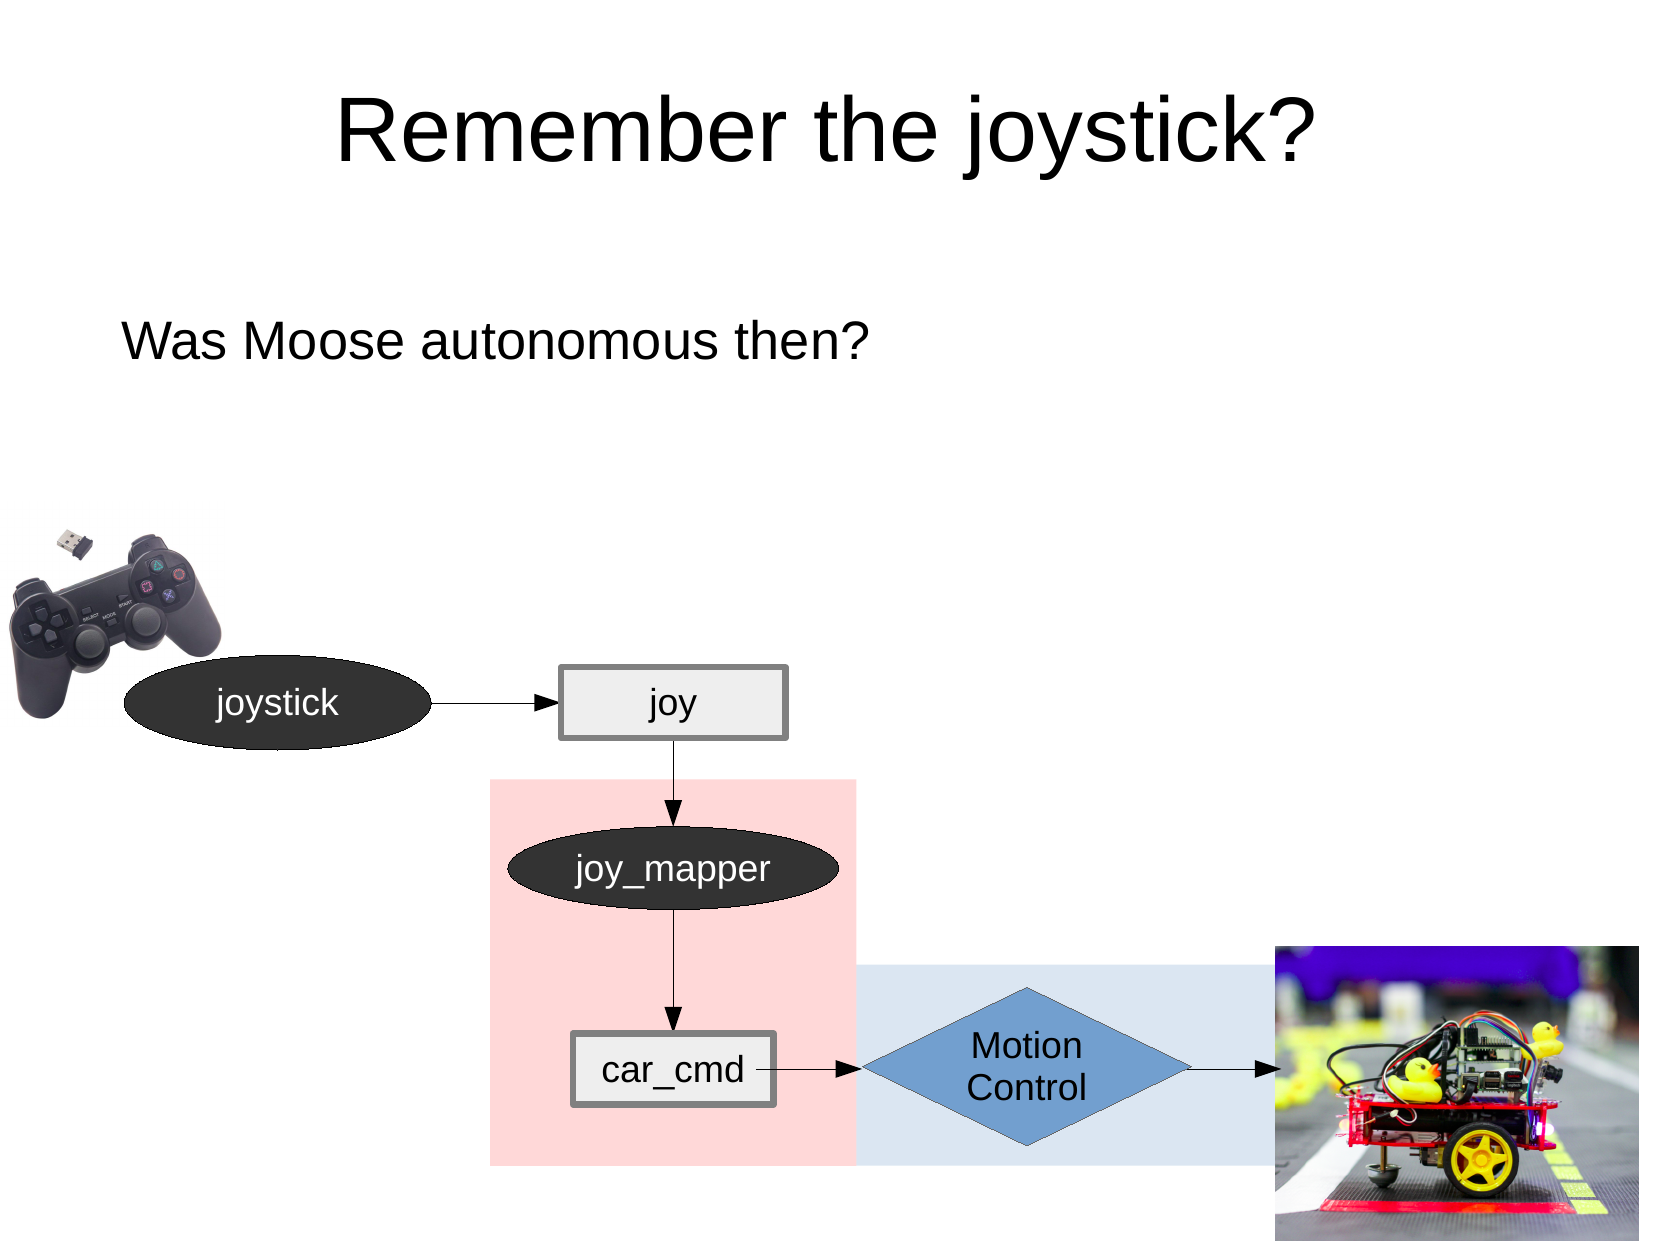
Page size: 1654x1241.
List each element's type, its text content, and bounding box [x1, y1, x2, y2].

text_box joystick [124, 655, 432, 751]
text_box joy_mapper [507, 826, 839, 910]
text_box [490, 779, 1275, 1166]
picture [1275, 946, 1639, 1241]
text_box car_cmd [572, 1033, 774, 1105]
text_box Motion Control [862, 987, 1192, 1146]
text_box joy [561, 667, 786, 739]
picture [0, 501, 225, 727]
title Remember the joystick? [82, 25, 1571, 233]
text_box Was Moose autonomous then? [106, 303, 1036, 440]
